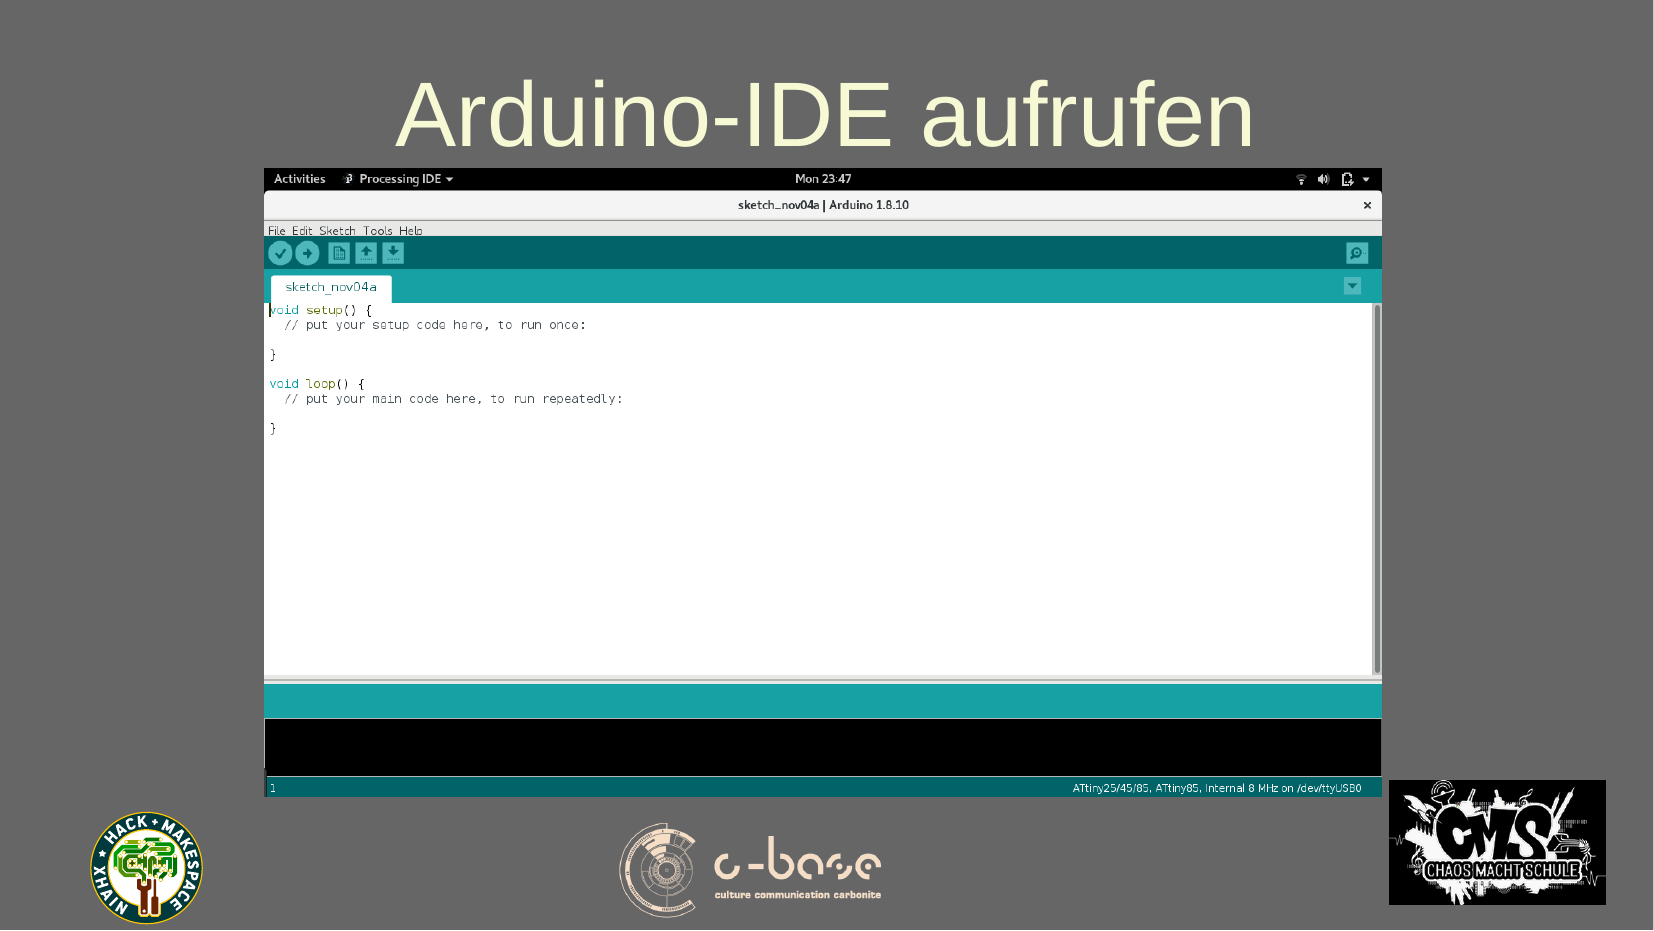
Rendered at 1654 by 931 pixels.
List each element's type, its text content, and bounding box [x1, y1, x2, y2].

picture [1389, 780, 1606, 905]
title Arduino-IDE aufrufen [82, 37, 1571, 193]
picture [609, 809, 897, 931]
picture [264, 168, 1382, 797]
